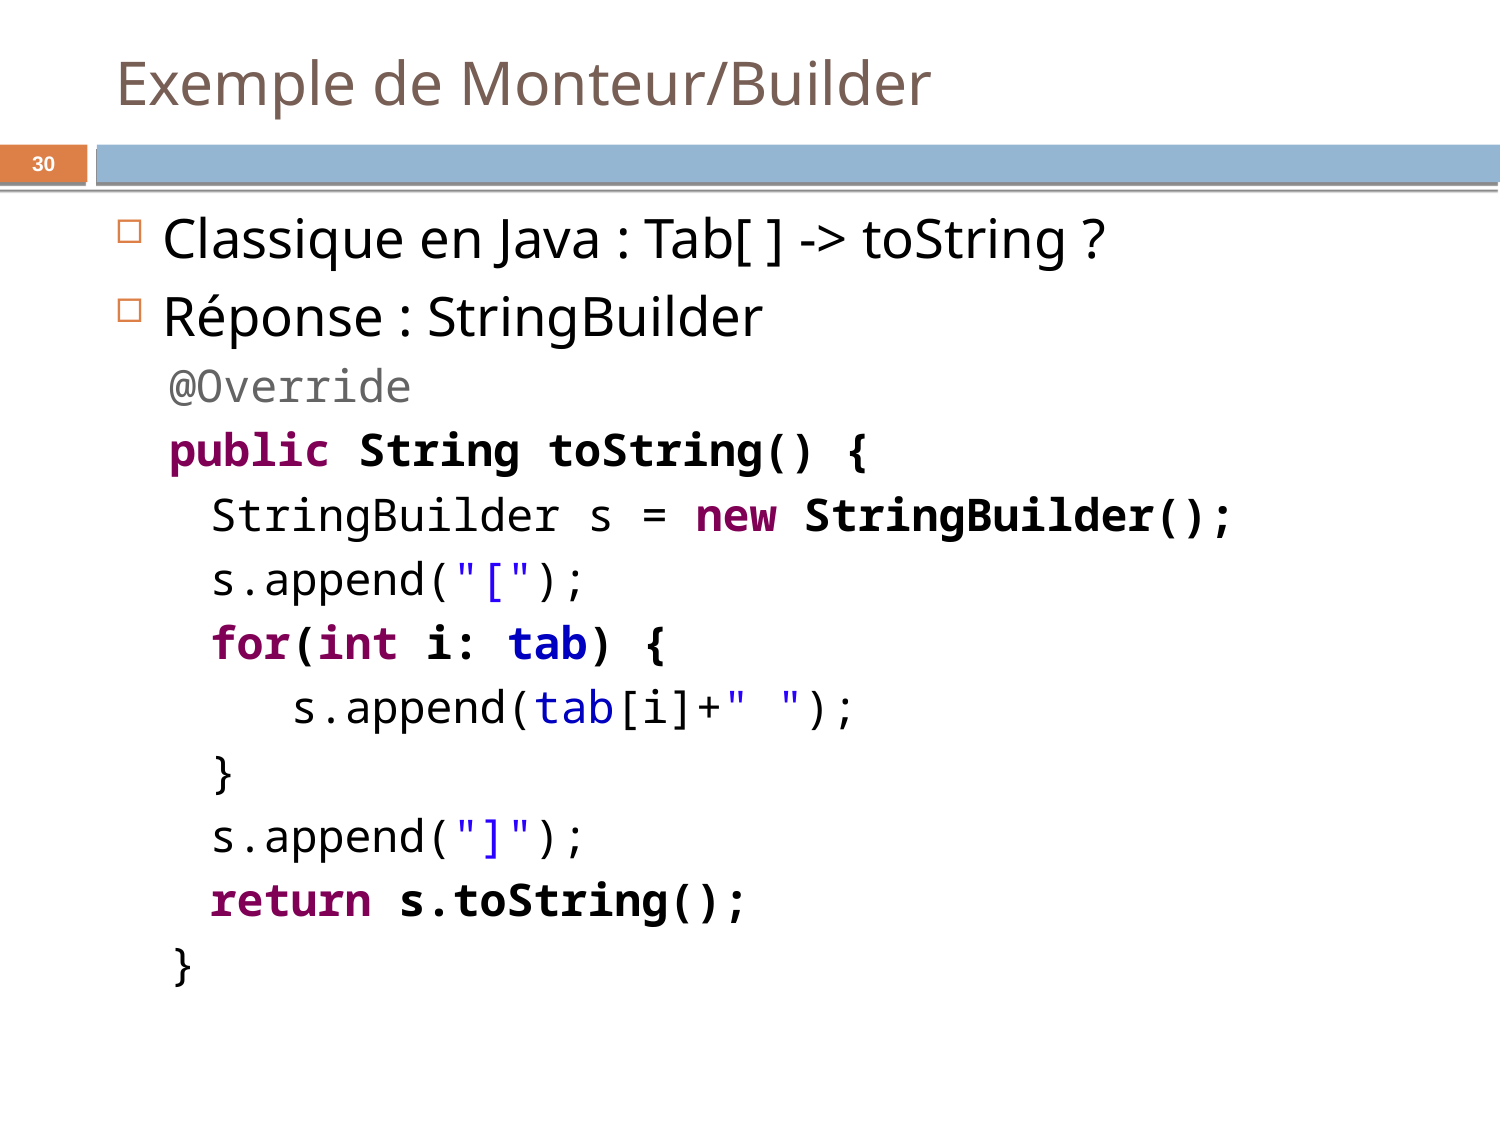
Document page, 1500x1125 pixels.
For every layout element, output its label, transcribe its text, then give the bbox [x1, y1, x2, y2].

slide_number <numéro> [0, 143, 88, 184]
list Classique en Java : Tab[ ] -> toString ? Réponse : StringBuilder @Override public String toString() { StringBuilder s = new StringBuilder(); s.append("["); for(int i: tab) { s.append(tab[i]+" "); } s.append("]"); return s.toString(); } [100, 196, 1438, 1000]
title Exemple de Monteur/Builder [100, 37, 1438, 126]
